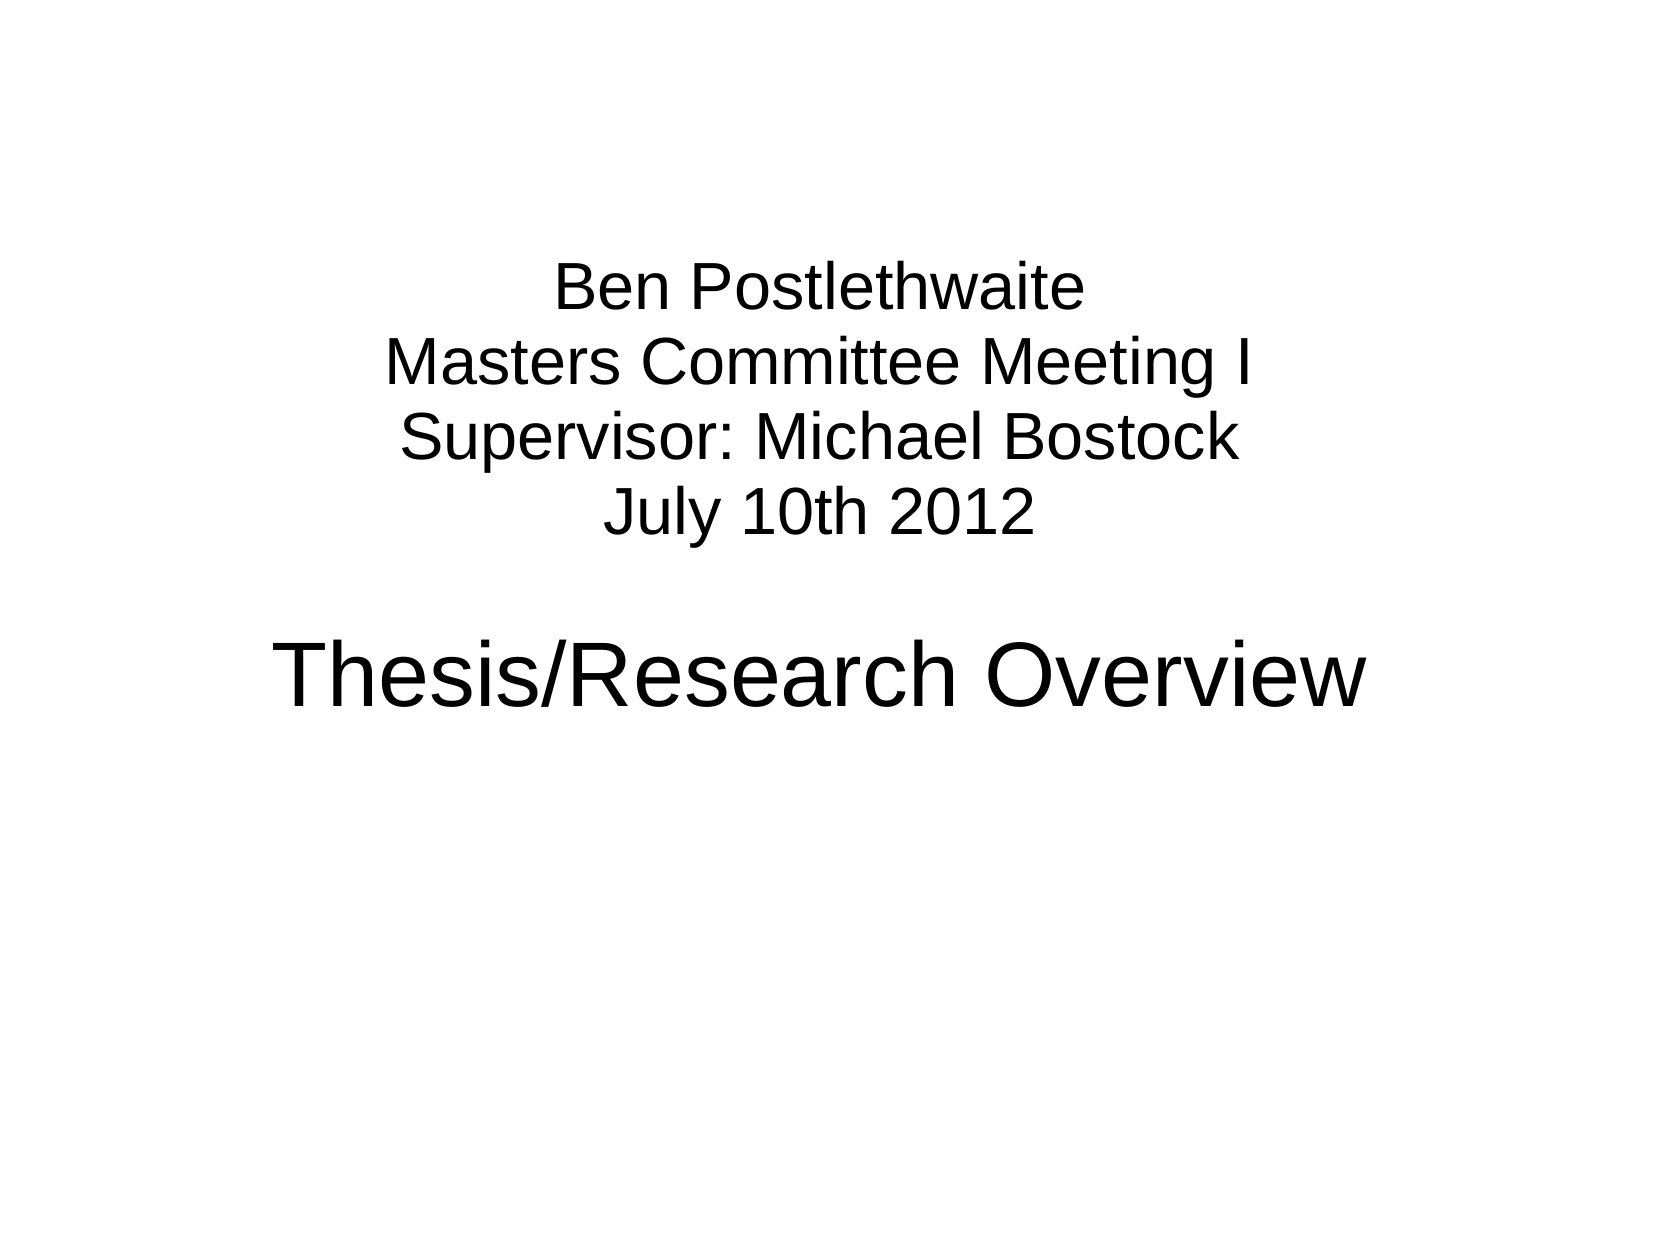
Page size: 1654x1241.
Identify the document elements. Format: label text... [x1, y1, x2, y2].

subtitle Ben Postlethwaite Masters Committee Meeting I Supervisor: Michael Bostock July 10th 2012 Thesis/Research Overview [92, 165, 1548, 885]
